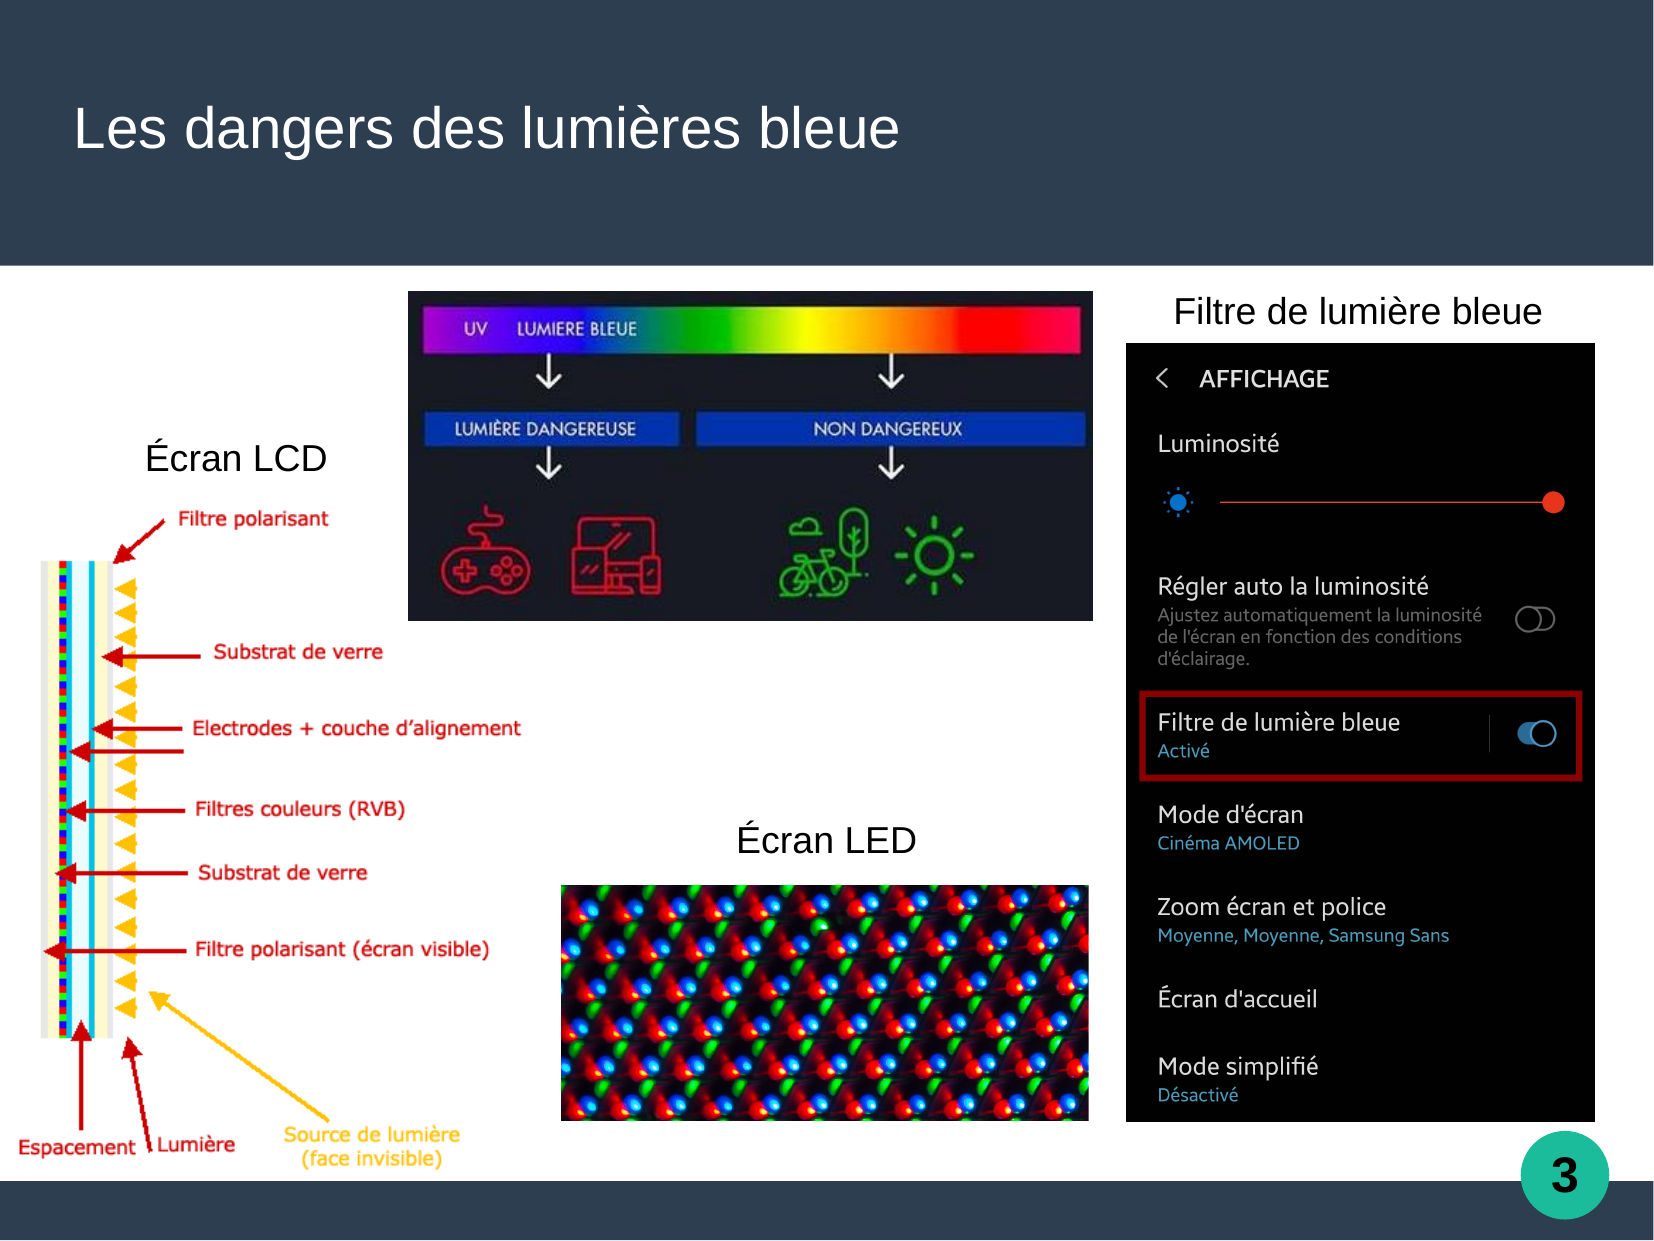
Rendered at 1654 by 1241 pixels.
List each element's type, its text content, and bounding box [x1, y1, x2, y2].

text_box Les dangers des lumières bleue [59, 88, 1536, 169]
text_box Écran LED [561, 797, 1093, 884]
text_box Écran LCD [0, 415, 408, 502]
picture [0, 291, 1093, 1180]
text_box Filtre de lumière bleue [1122, 267, 1595, 355]
text_box 3 [1505, 1138, 1625, 1211]
picture [1126, 355, 1595, 1123]
picture [561, 885, 1089, 1121]
